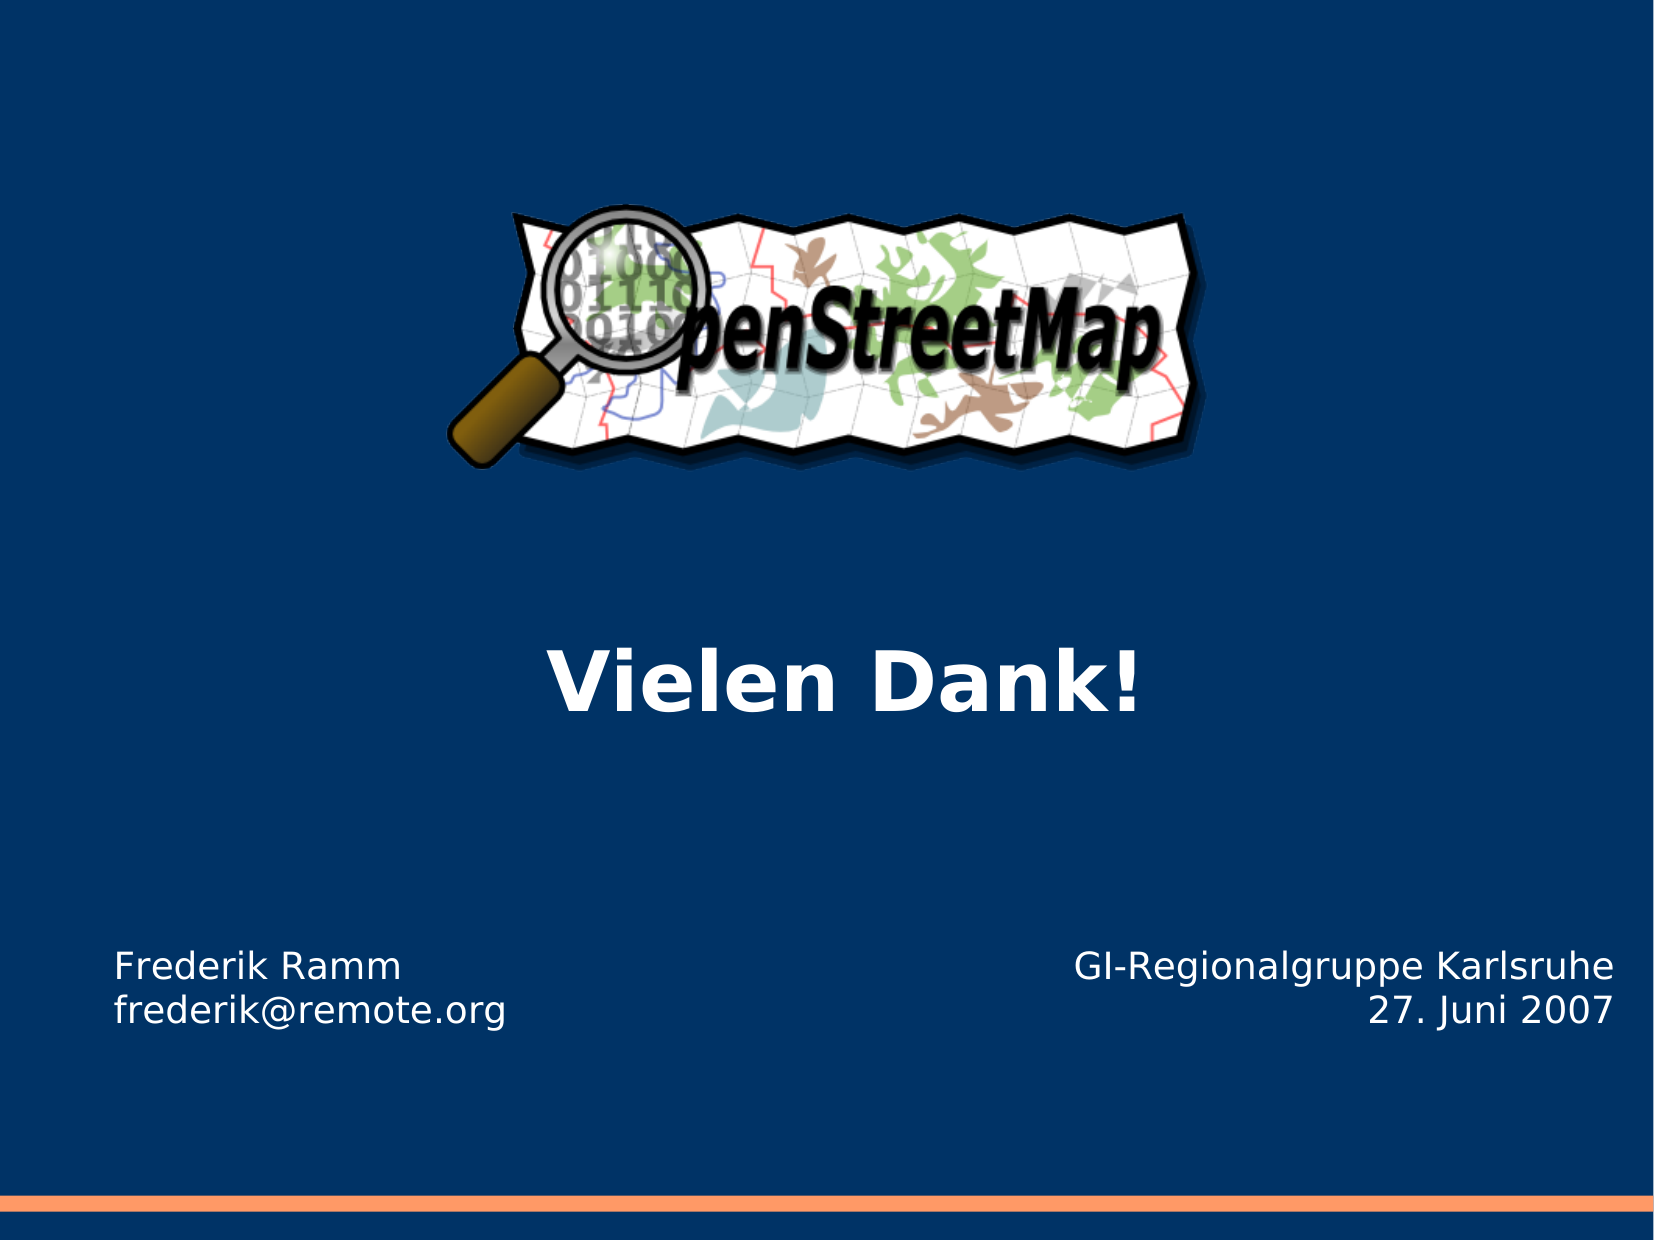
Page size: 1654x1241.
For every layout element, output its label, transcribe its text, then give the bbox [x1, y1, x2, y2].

text_box Vielen Dank! [531, 626, 1162, 739]
text_box Frederik Ramm frederik@remote.org [99, 937, 514, 1040]
picture [442, 197, 1270, 473]
text_box GI-Regionalgruppe Karlsruhe 27. Juni 2007 [1058, 937, 1619, 1040]
